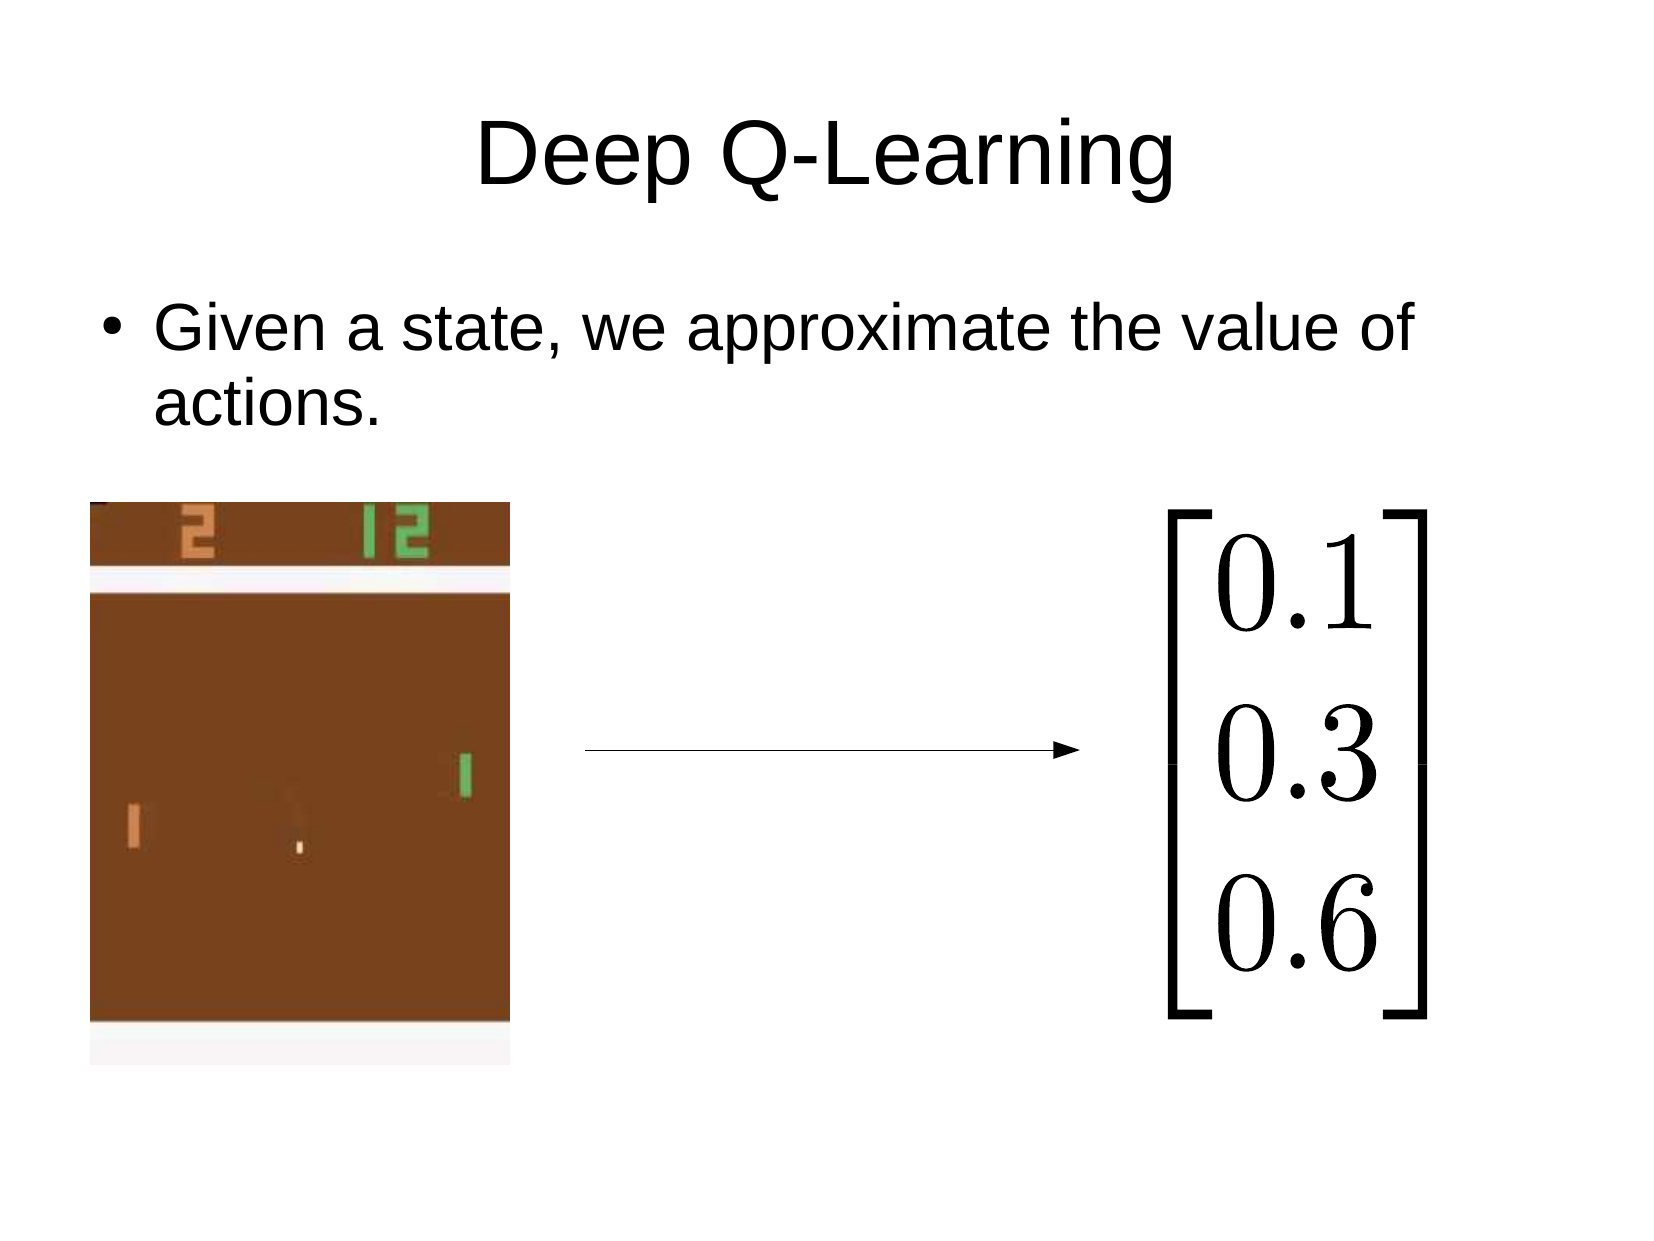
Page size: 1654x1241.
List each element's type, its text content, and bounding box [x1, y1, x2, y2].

title Deep Q-Learning [82, 49, 1571, 257]
list Given a state, we approximate the value of actions. [82, 290, 1571, 1010]
picture [90, 502, 511, 1066]
text_box [1125, 509, 1471, 1020]
